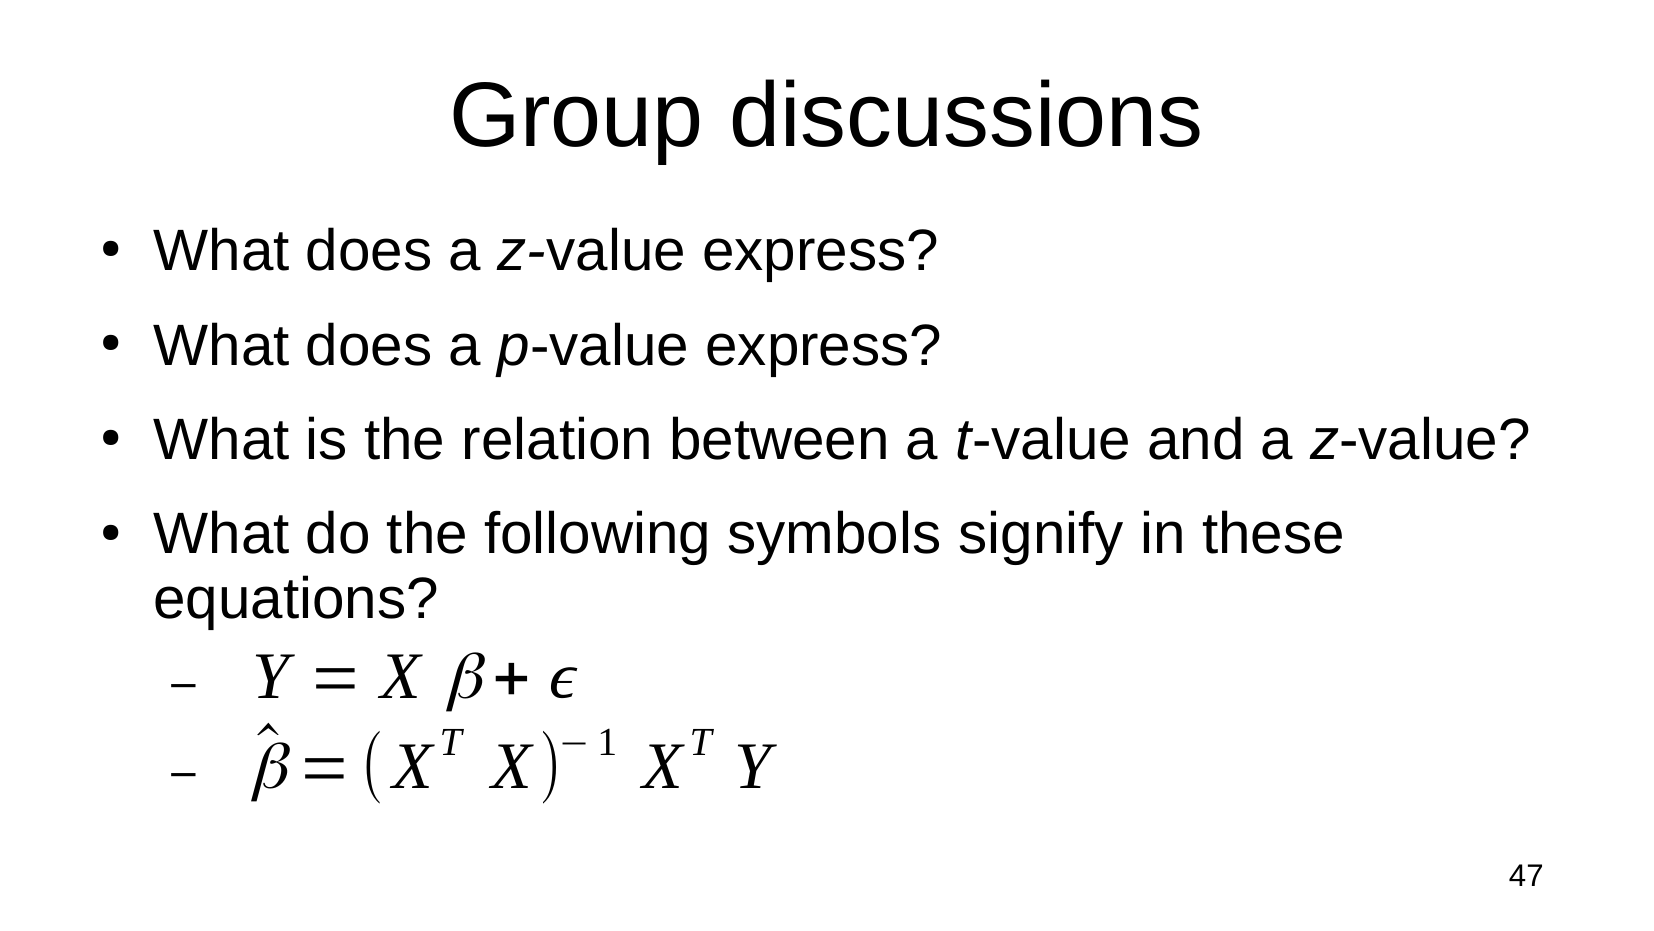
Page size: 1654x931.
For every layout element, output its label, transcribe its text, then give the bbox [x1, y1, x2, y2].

title Group discussions [82, 37, 1571, 193]
list What does a z-value express? What does a p-value express? What is the relation between a t-value and a z-value? What do the following symbols signify in these equations? [82, 217, 1571, 758]
chart [244, 639, 788, 807]
text_box <nummer> [1494, 850, 1654, 921]
